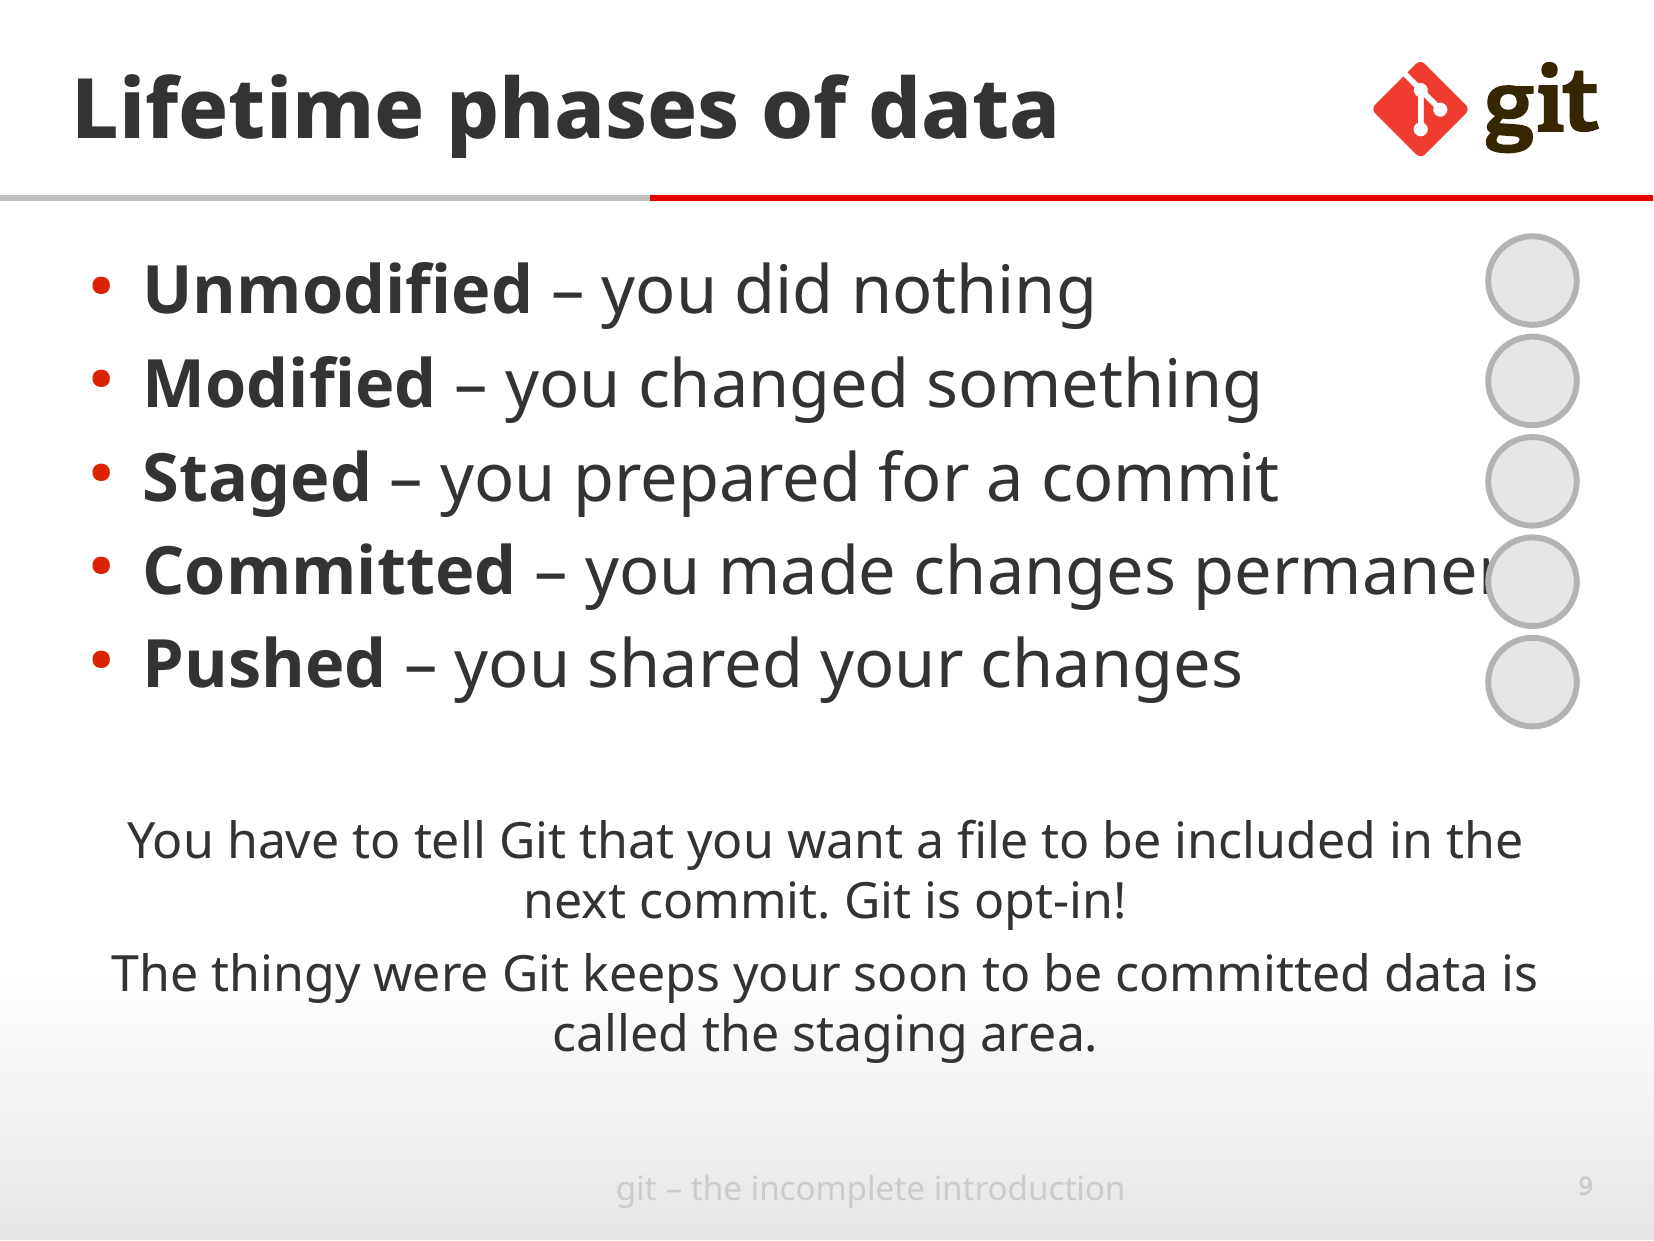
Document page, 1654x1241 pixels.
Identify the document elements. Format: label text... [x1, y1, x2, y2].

text_box [1488, 537, 1577, 627]
text_box [1488, 637, 1577, 727]
text_box [1488, 336, 1577, 426]
list Unmodified – you did nothing Modified – you changed something Staged – you prepared for a commit Committed – you made changes permanent Pushed – you shared your changes You have to tell Git that you want a file to be included in the next commit. Git is opt-in! The thingy were Git keeps your soon to be committed data is called the staging area. [56, 239, 1595, 1141]
text_box [1488, 236, 1577, 325]
title Lifetime phases of data [56, 36, 1546, 175]
text_box [1488, 437, 1577, 526]
text_box [579, 676, 1618, 1197]
